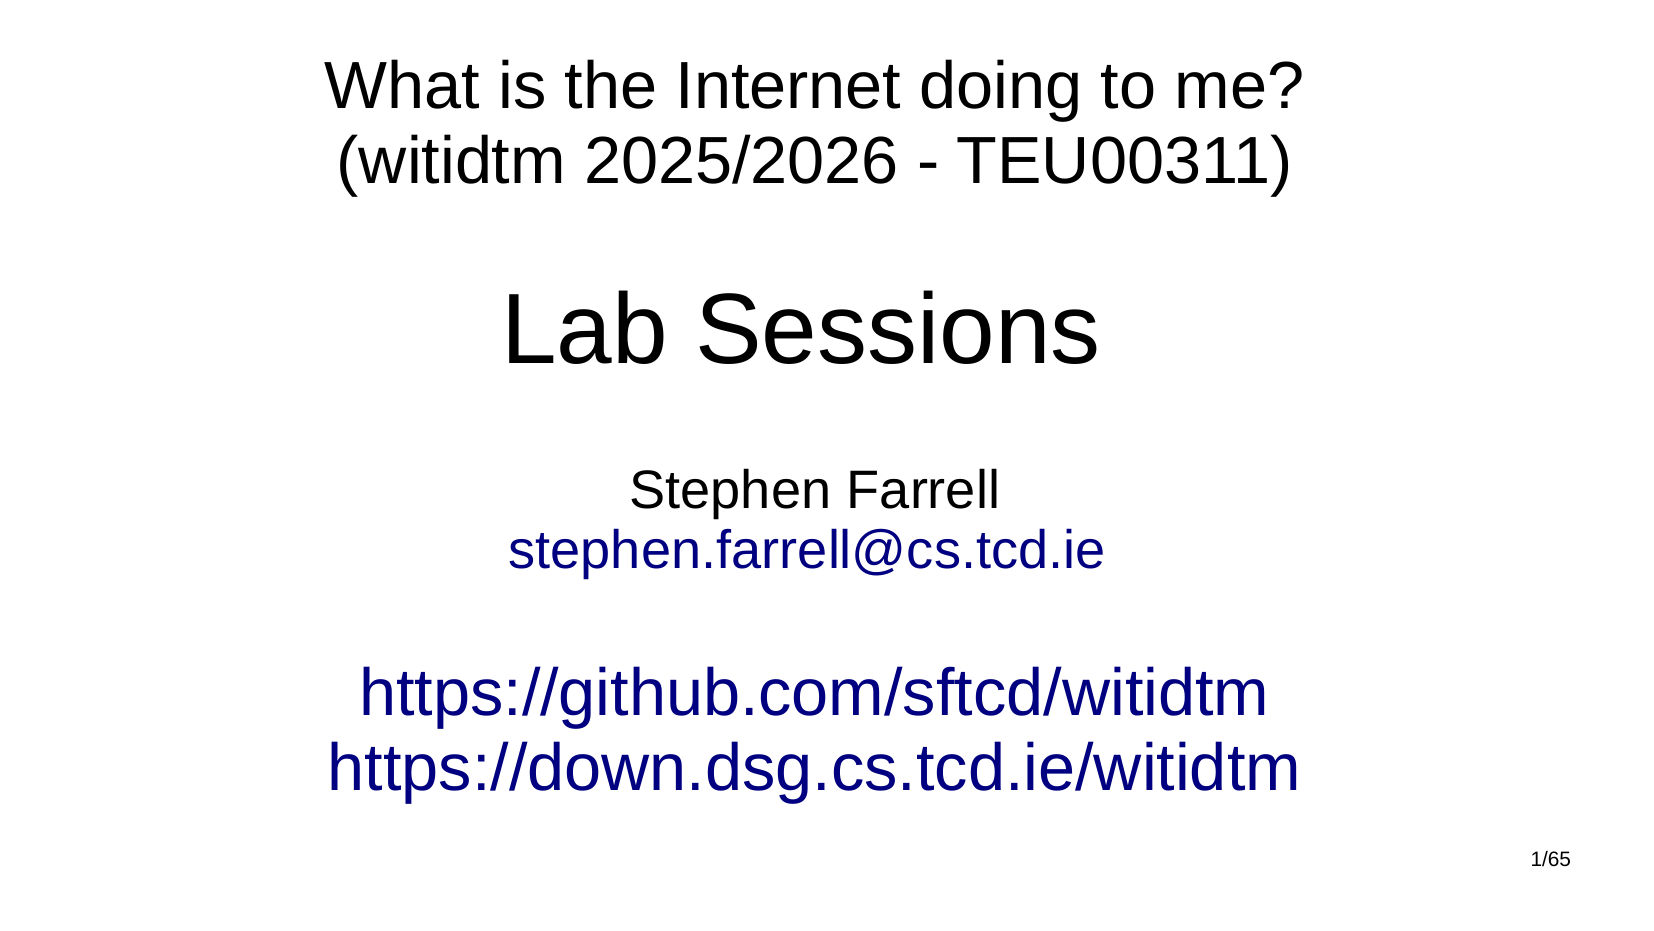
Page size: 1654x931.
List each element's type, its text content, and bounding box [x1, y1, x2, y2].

subtitle What is the Internet doing to me? (witidtm 2025/2026 - TEU00311) Lab Sessions Stephen Farrell stephen.farrell@cs.tcd.ie https://github.com/sftcd/witidtm https://down.dsg.cs.tcd.ie/witidtm [70, 48, 1559, 922]
